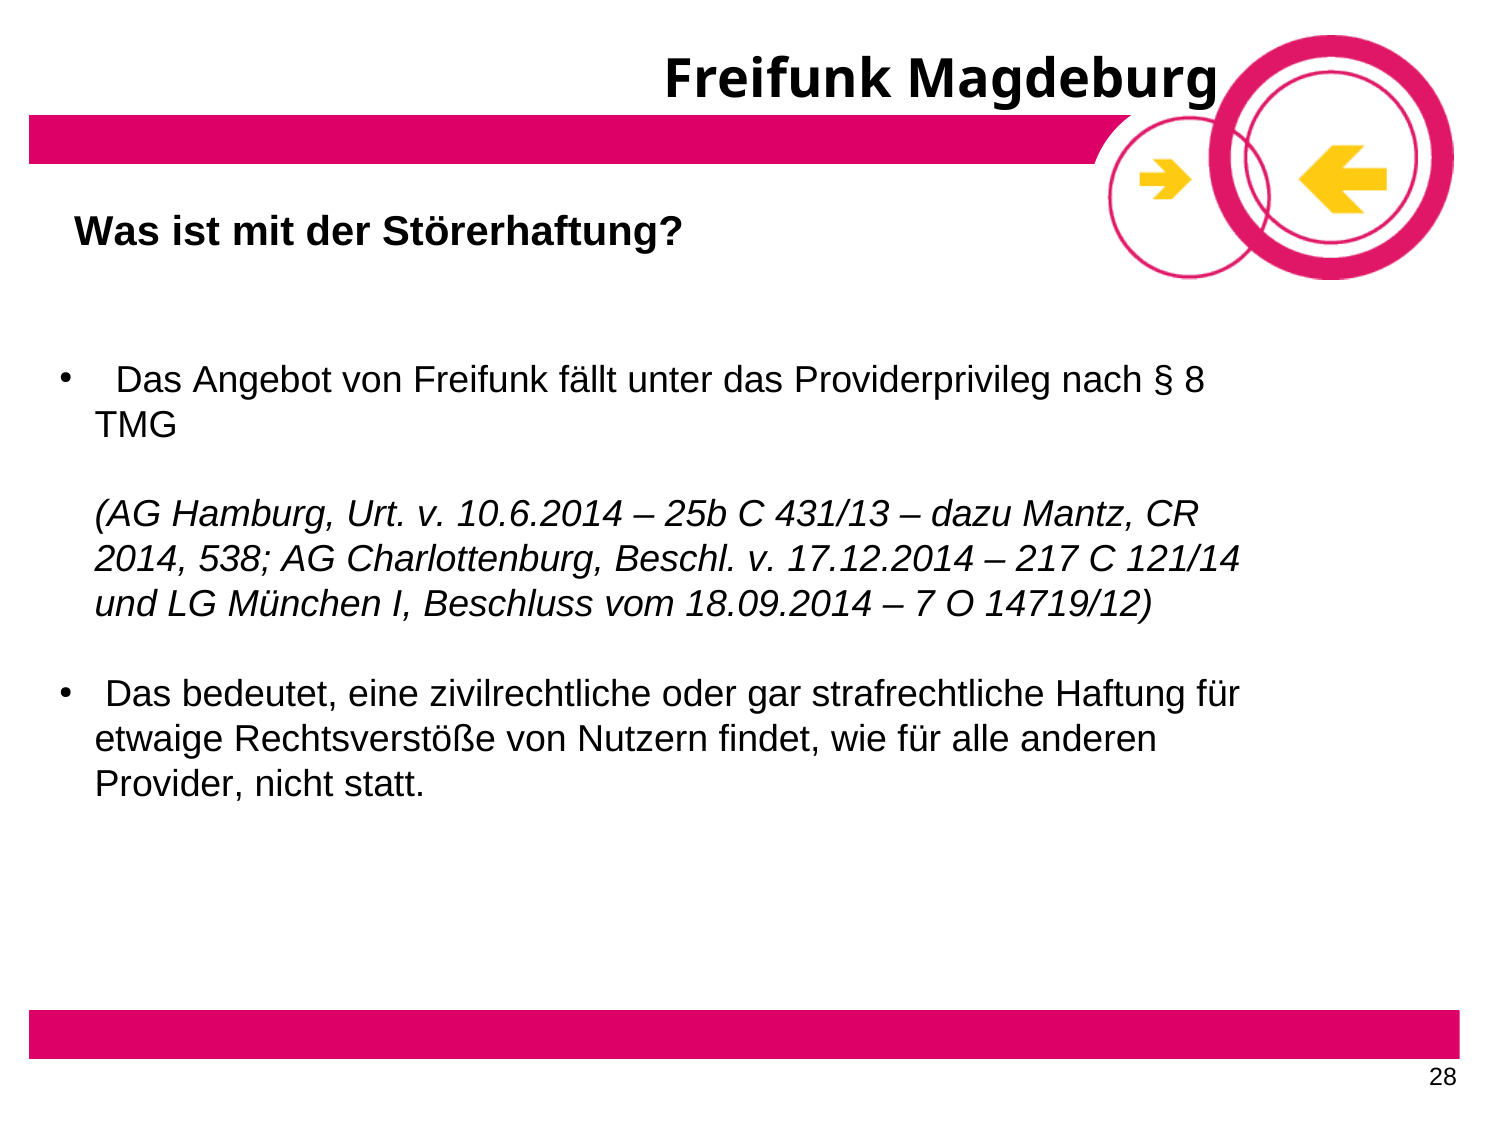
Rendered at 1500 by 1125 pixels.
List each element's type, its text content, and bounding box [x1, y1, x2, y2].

text_box Was ist mit der Störerhaftung? [74, 204, 1067, 284]
picture [1107, 73, 1114, 91]
picture [1107, 35, 1454, 280]
text_box Das Angebot von Freifunk fällt unter das Providerprivileg nach § 8 TMG (AG Hamburg, Urt. v. 10.6.2014 – 25b C 431/13 – dazu Mantz, CR 2014, 538; AG Charlottenburg, Beschl. v. 17.12.2014 – 217 C 121/14 und LG München I, Beschluss vom 18.09.2014 – 7 O 14719/12) Das bedeutet, eine zivilrechtliche oder gar strafrechtliche Haftung für etwaige Rechtsverstöße von Nutzern findet, wie für alle anderen Provider, nicht statt. [59, 355, 1288, 993]
